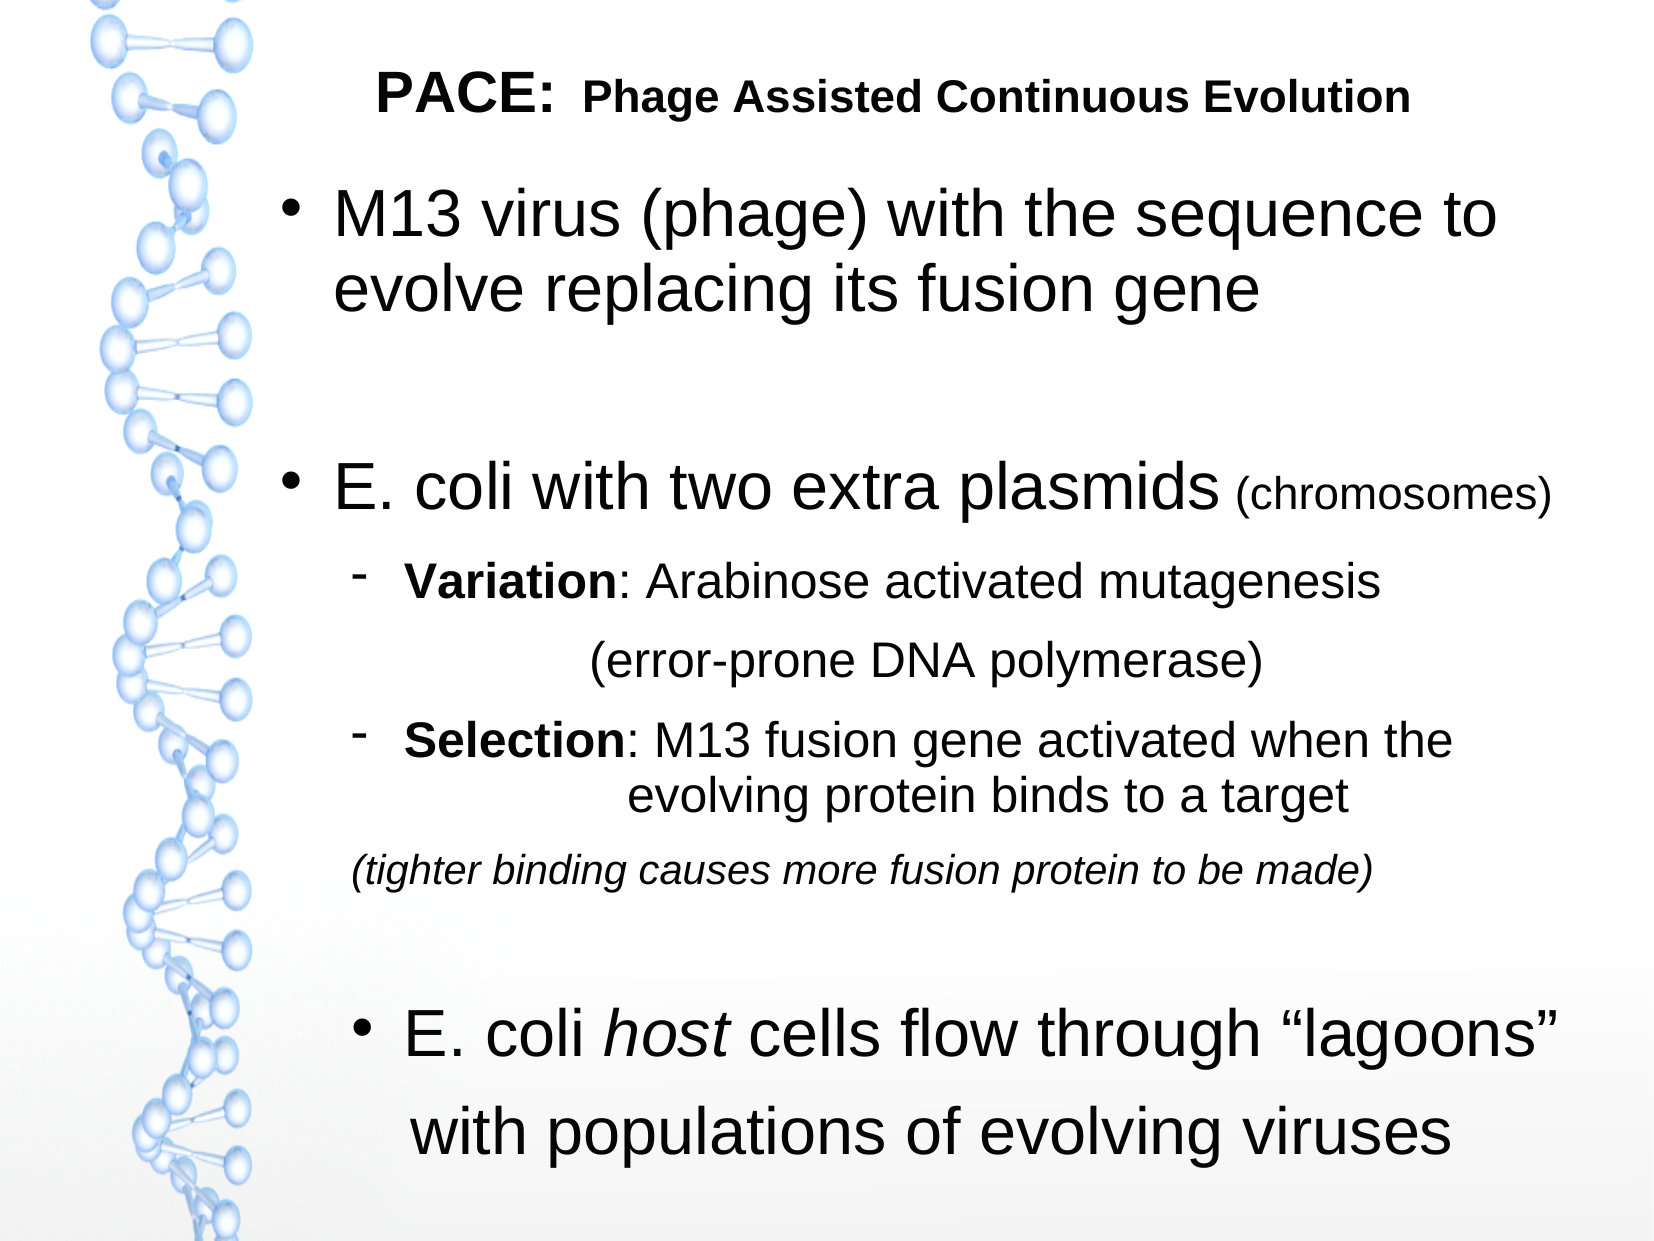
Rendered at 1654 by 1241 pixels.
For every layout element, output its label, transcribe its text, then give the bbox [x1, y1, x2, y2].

text_box PACE: Phage Assisted Continuous Evolution [229, 29, 1559, 130]
picture [0, 0, 1654, 1241]
text_box M13 virus (phage) with the sequence to evolve replacing its fusion gene E. coli with two extra plasmids (chromosomes) Variation: Arabinose activated mutagenesis (error-prone DNA polymerase) Selection: M13 fusion gene activated when the evolving protein binds to a target (tighter binding causes more fusion protein to be made) E. coli host cells flow through “lagoons” with populations of evolving viruses [262, 172, 1613, 1110]
